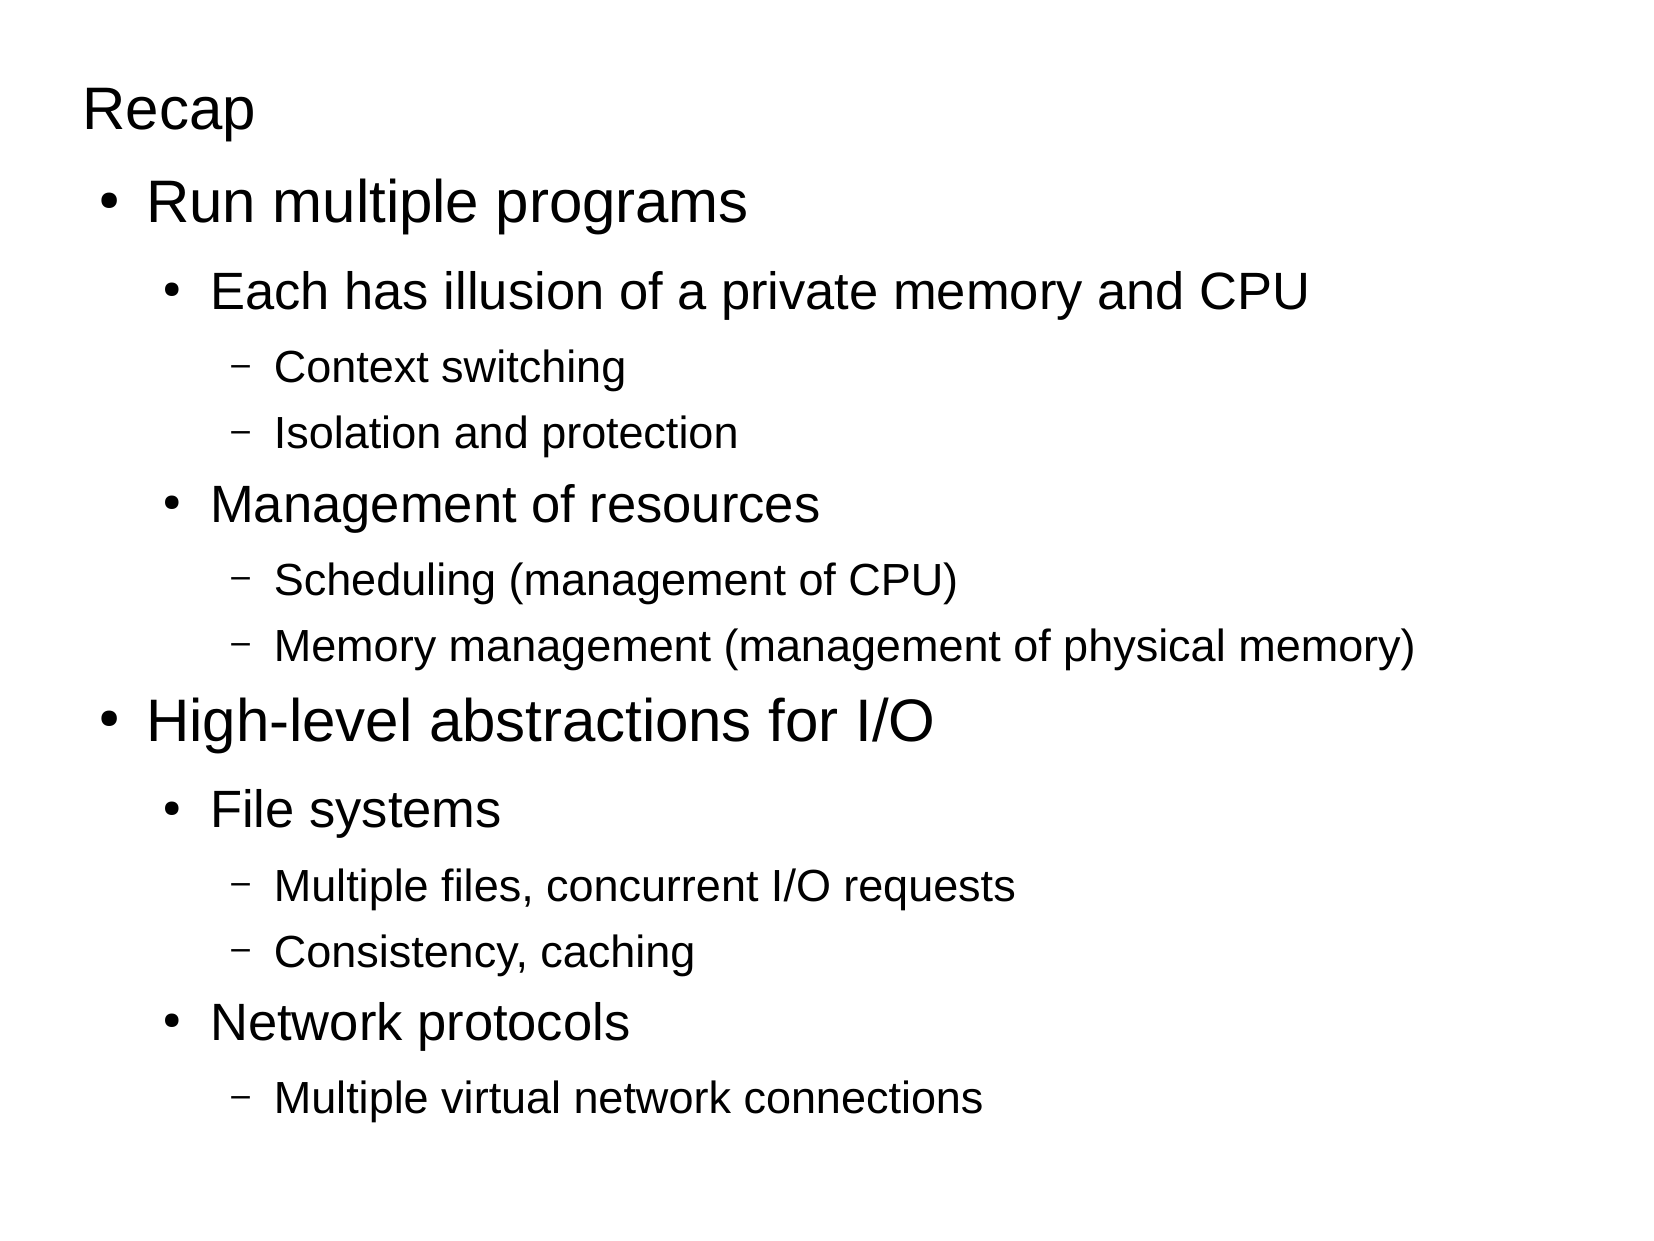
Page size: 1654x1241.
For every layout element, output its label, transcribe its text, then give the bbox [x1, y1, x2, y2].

list Recap Run multiple programs Each has illusion of a private memory and CPU Context switching Isolation and protection Management of resources Scheduling (management of CPU) Memory management (management of physical memory) High-level abstractions for I/O File systems Multiple files, concurrent I/O requests Consistency, caching Network protocols Multiple virtual network connections [82, 75, 1576, 1126]
